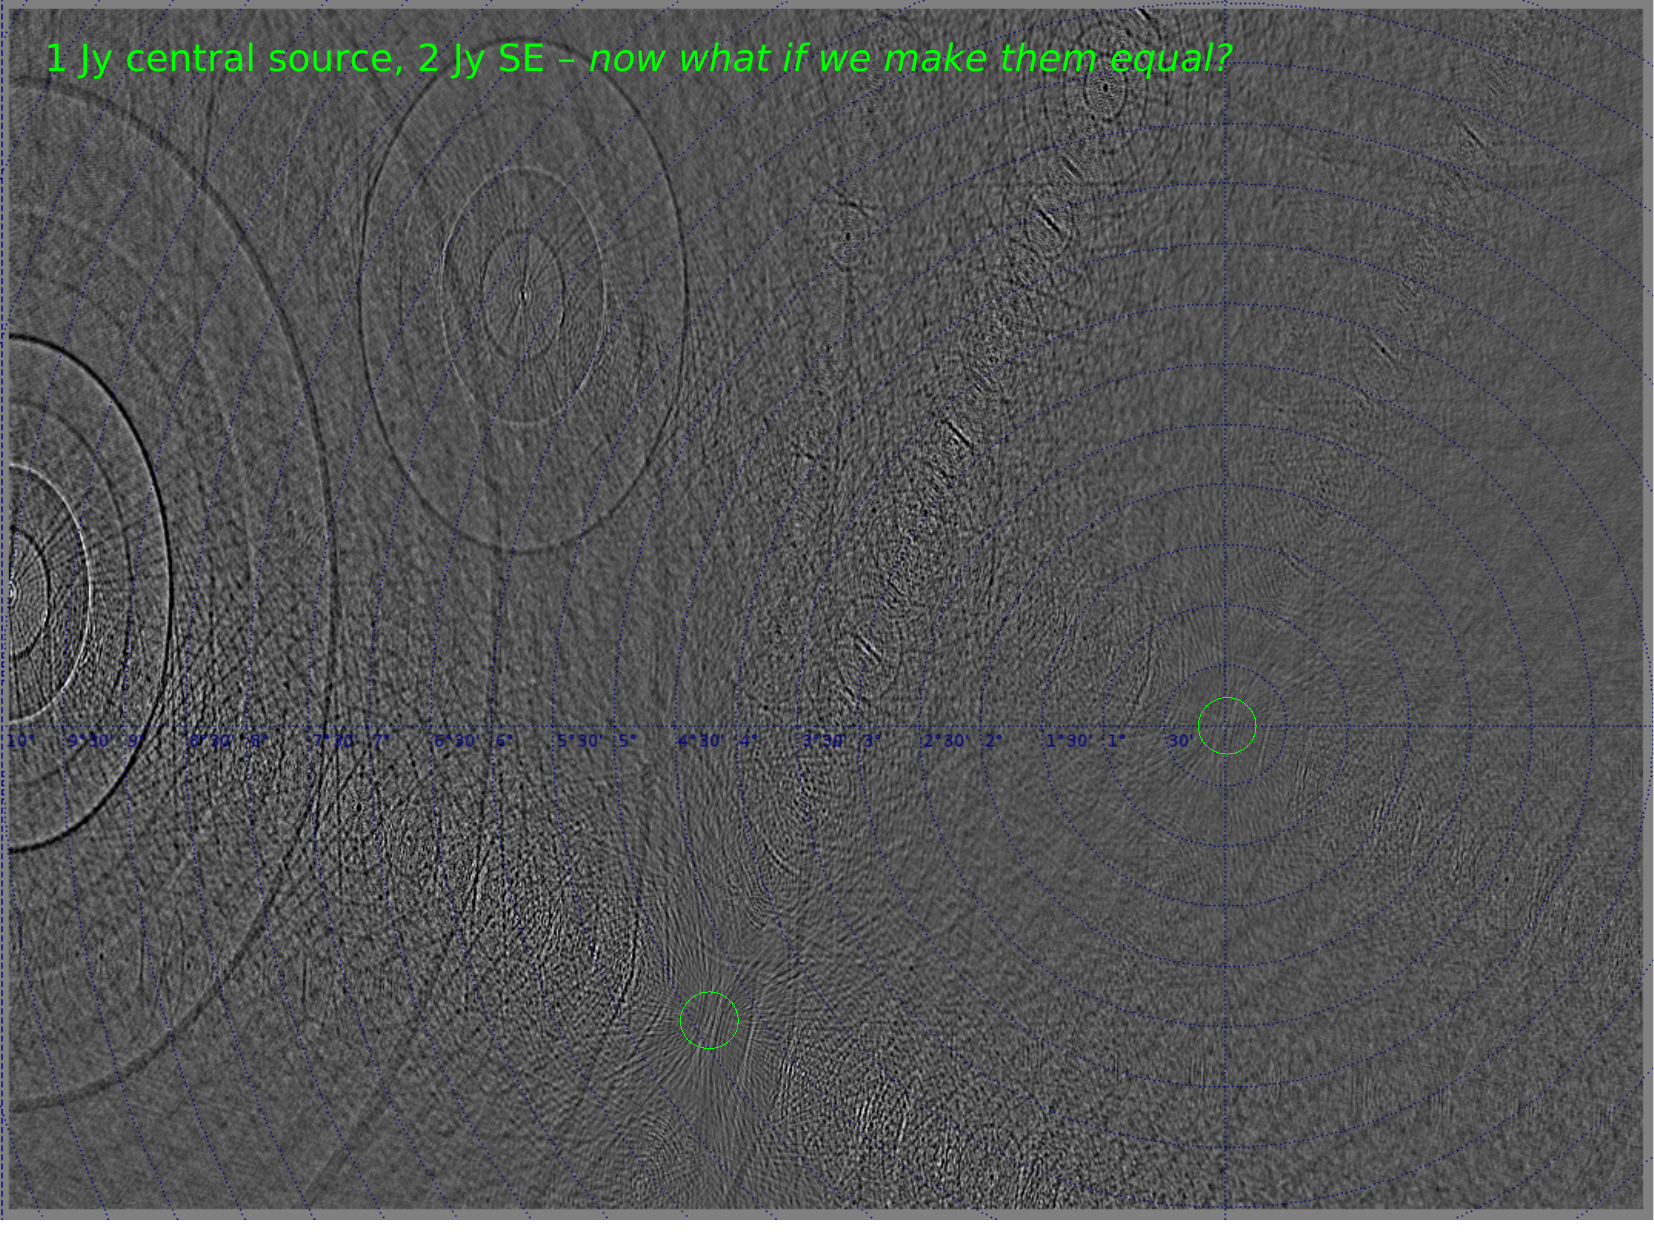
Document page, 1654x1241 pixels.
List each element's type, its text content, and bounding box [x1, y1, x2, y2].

text_box 1 Jy central source, 2 Jy SE – now what if we make them equal? [29, 29, 1625, 88]
picture [0, 0, 1654, 1220]
